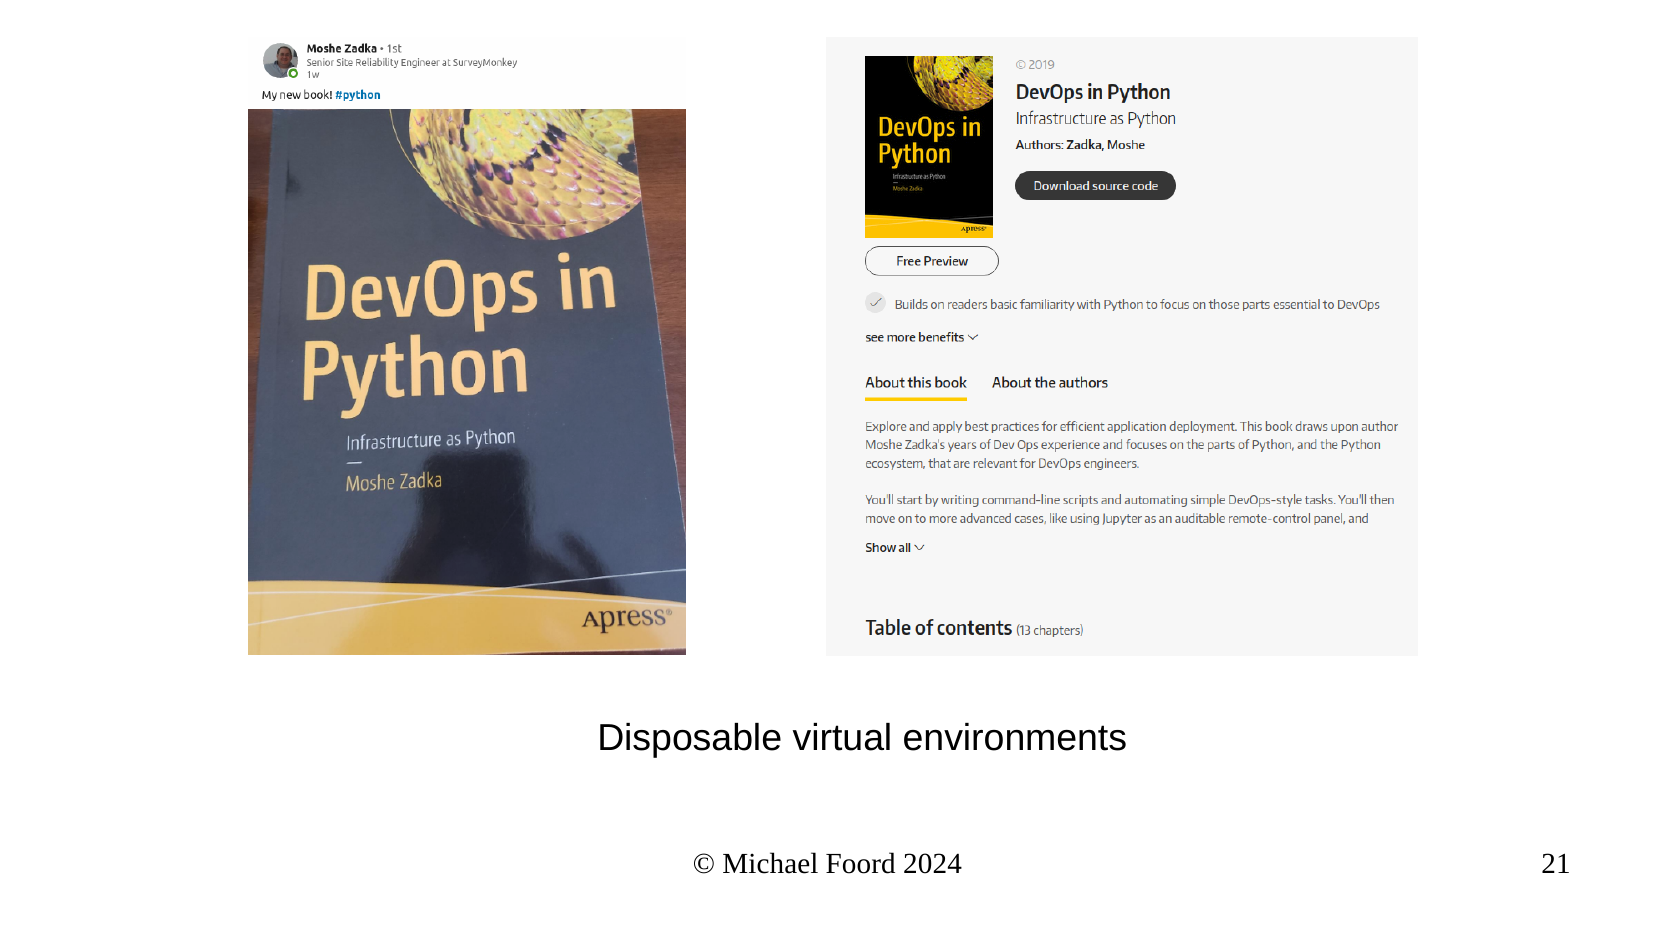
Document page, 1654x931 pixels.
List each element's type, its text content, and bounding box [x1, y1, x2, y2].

text_box Disposable virtual environments [448, 708, 1276, 766]
picture [826, 37, 1418, 656]
picture [248, 37, 686, 655]
